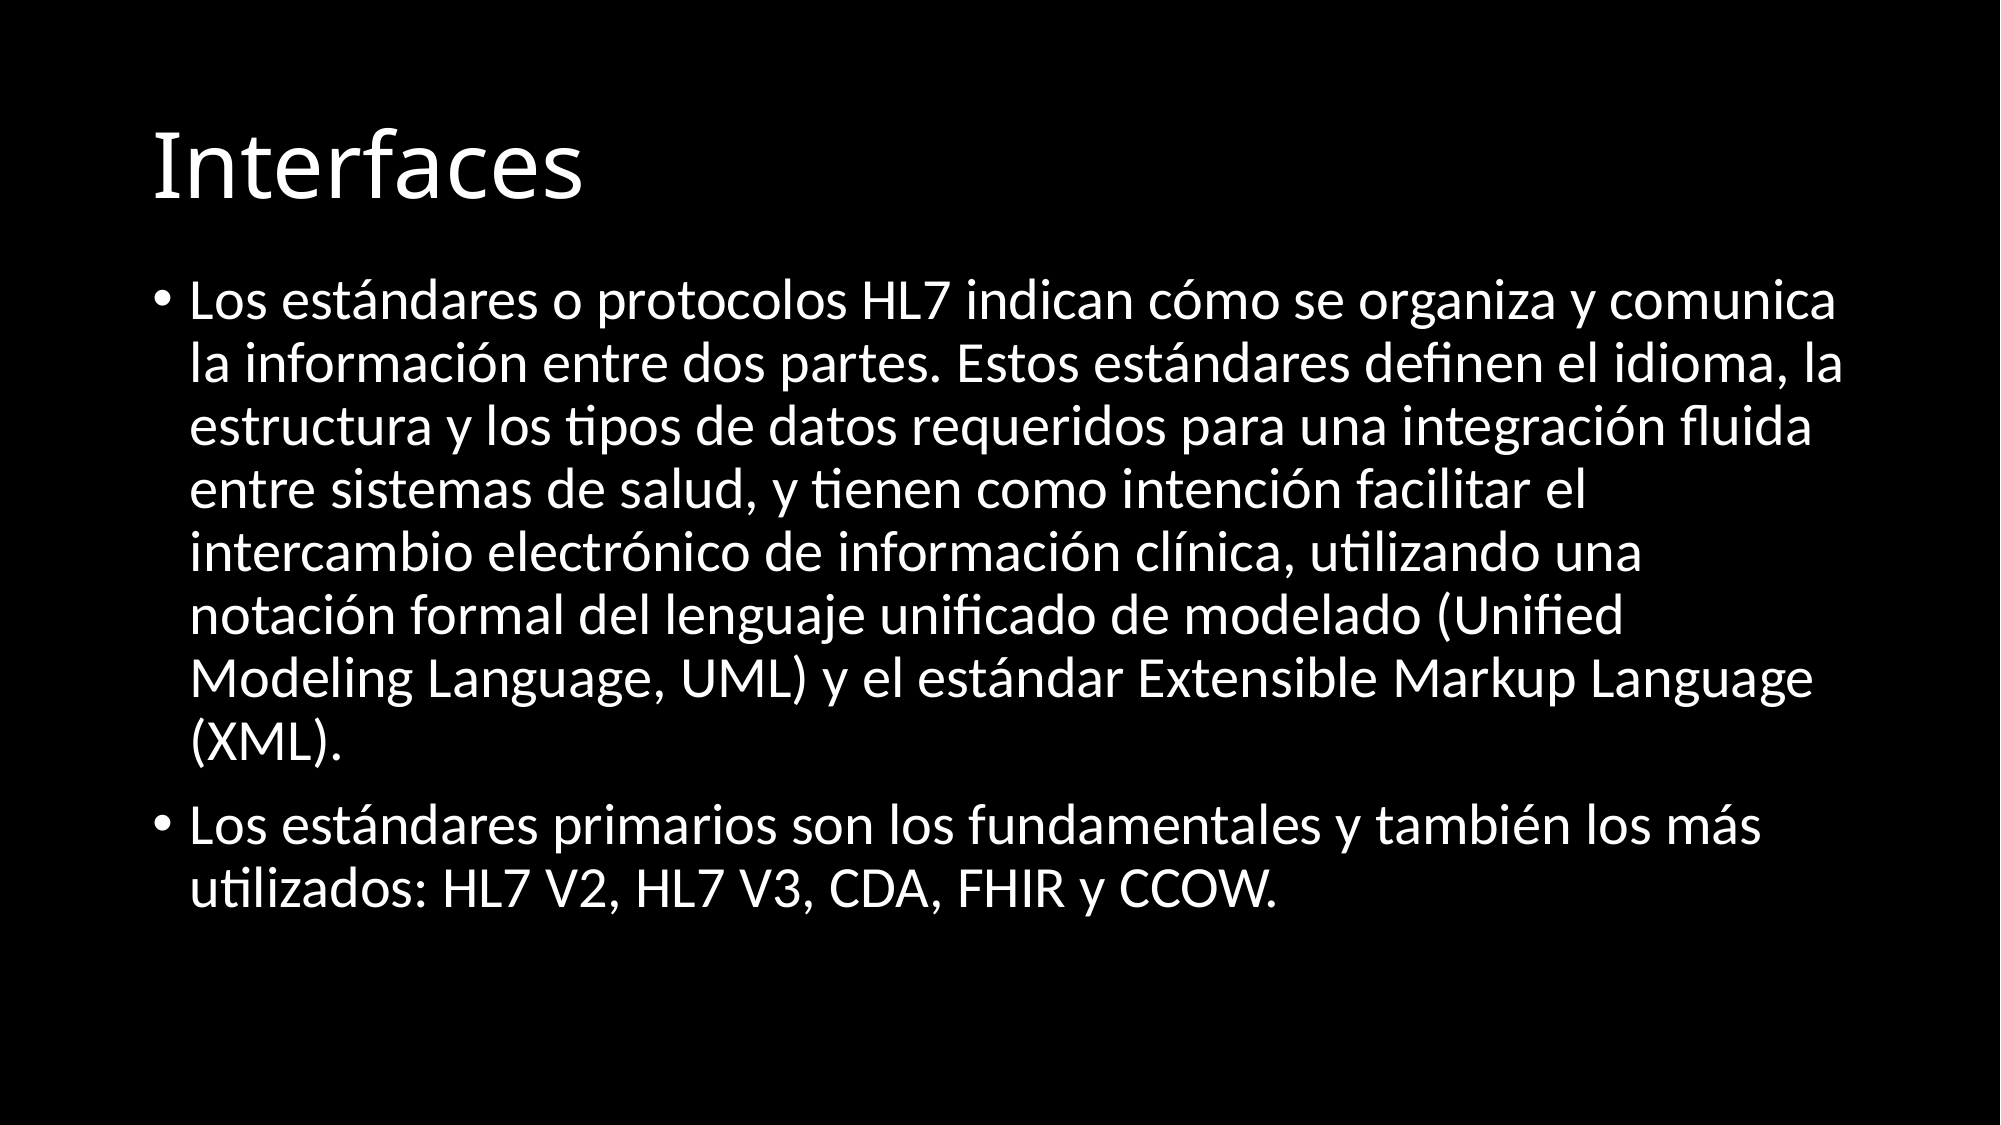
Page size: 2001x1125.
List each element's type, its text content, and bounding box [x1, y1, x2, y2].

title Interfaces [137, 59, 1863, 261]
list Los estándares o protocolos HL7 indican cómo se organiza y comunica la información entre dos partes. Estos estándares definen el idioma, la estructura y los tipos de datos requeridos para una integración fluida entre sistemas de salud, y tienen como intención facilitar el intercambio electrónico de información clínica, utilizando una notación formal del lenguaje unificado de modelado (Unified Modeling Language, UML) y el estándar Extensible Markup Language (XML). Los estándares primarios son los fundamentales y también los más utilizados: HL7 V2, HL7 V3, CDA, FHIR y CCOW. [137, 261, 1863, 976]
